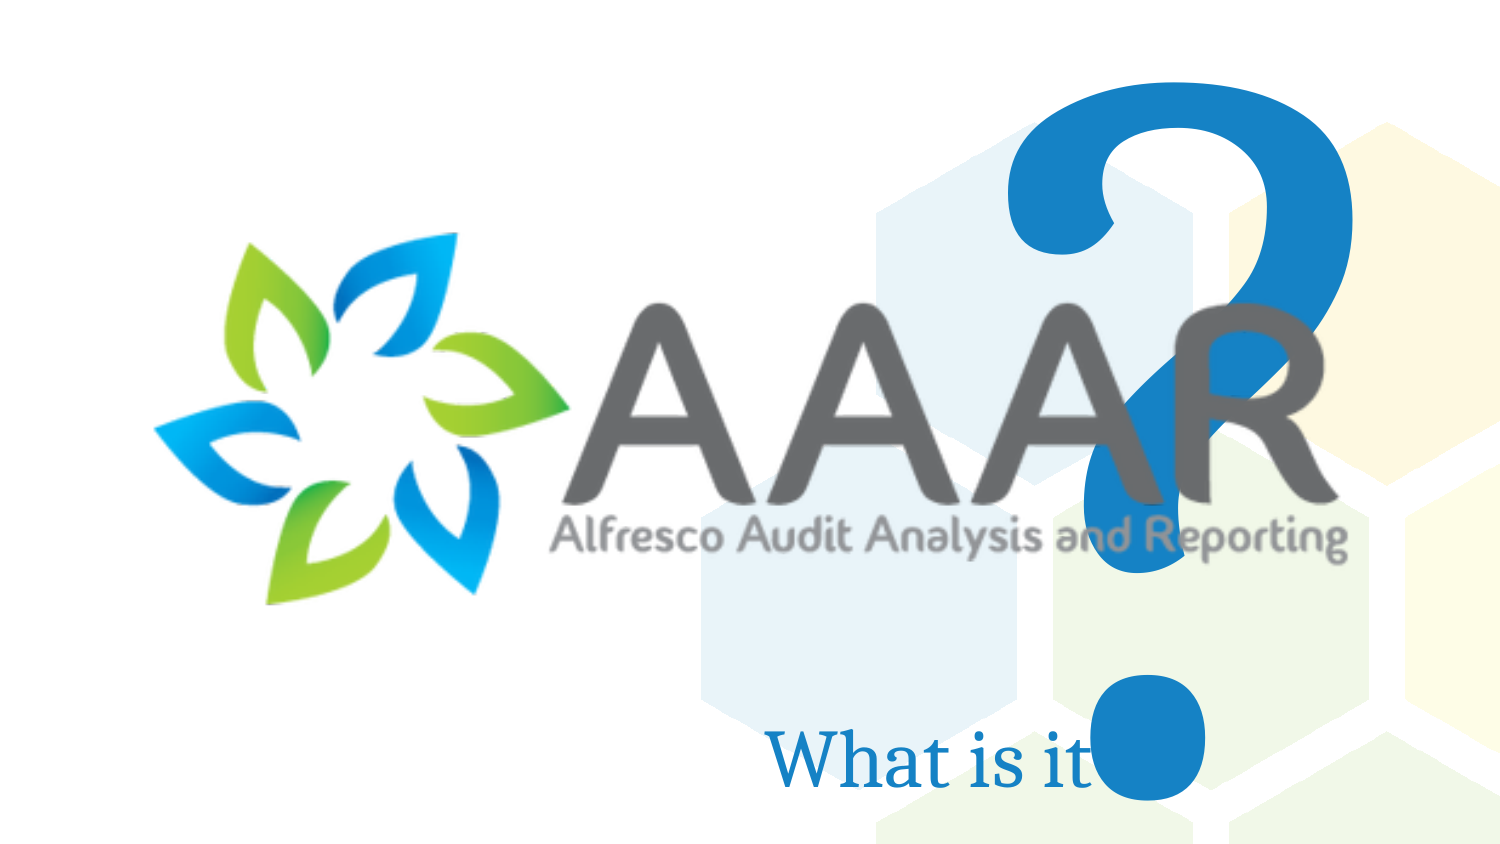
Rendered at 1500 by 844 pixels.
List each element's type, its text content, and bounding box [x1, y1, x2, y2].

text_box What is it [750, 705, 1246, 817]
picture [0, 0, 1358, 844]
text_box ? [967, 0, 1500, 844]
